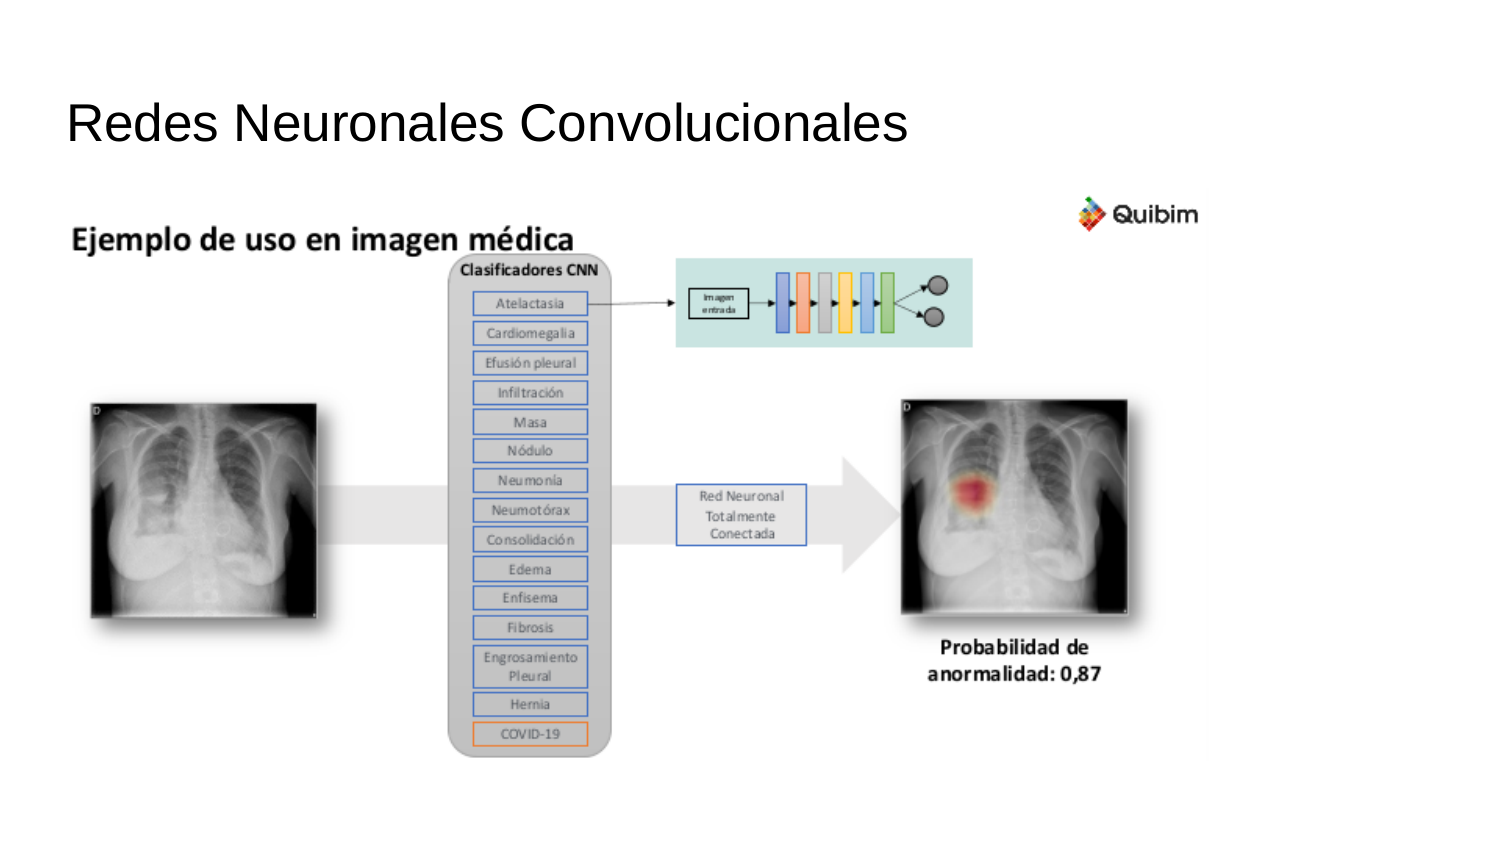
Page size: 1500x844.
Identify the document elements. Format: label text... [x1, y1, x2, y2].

picture [51, 188, 1209, 761]
title Redes Neuronales Convolucionales [51, 72, 1449, 167]
